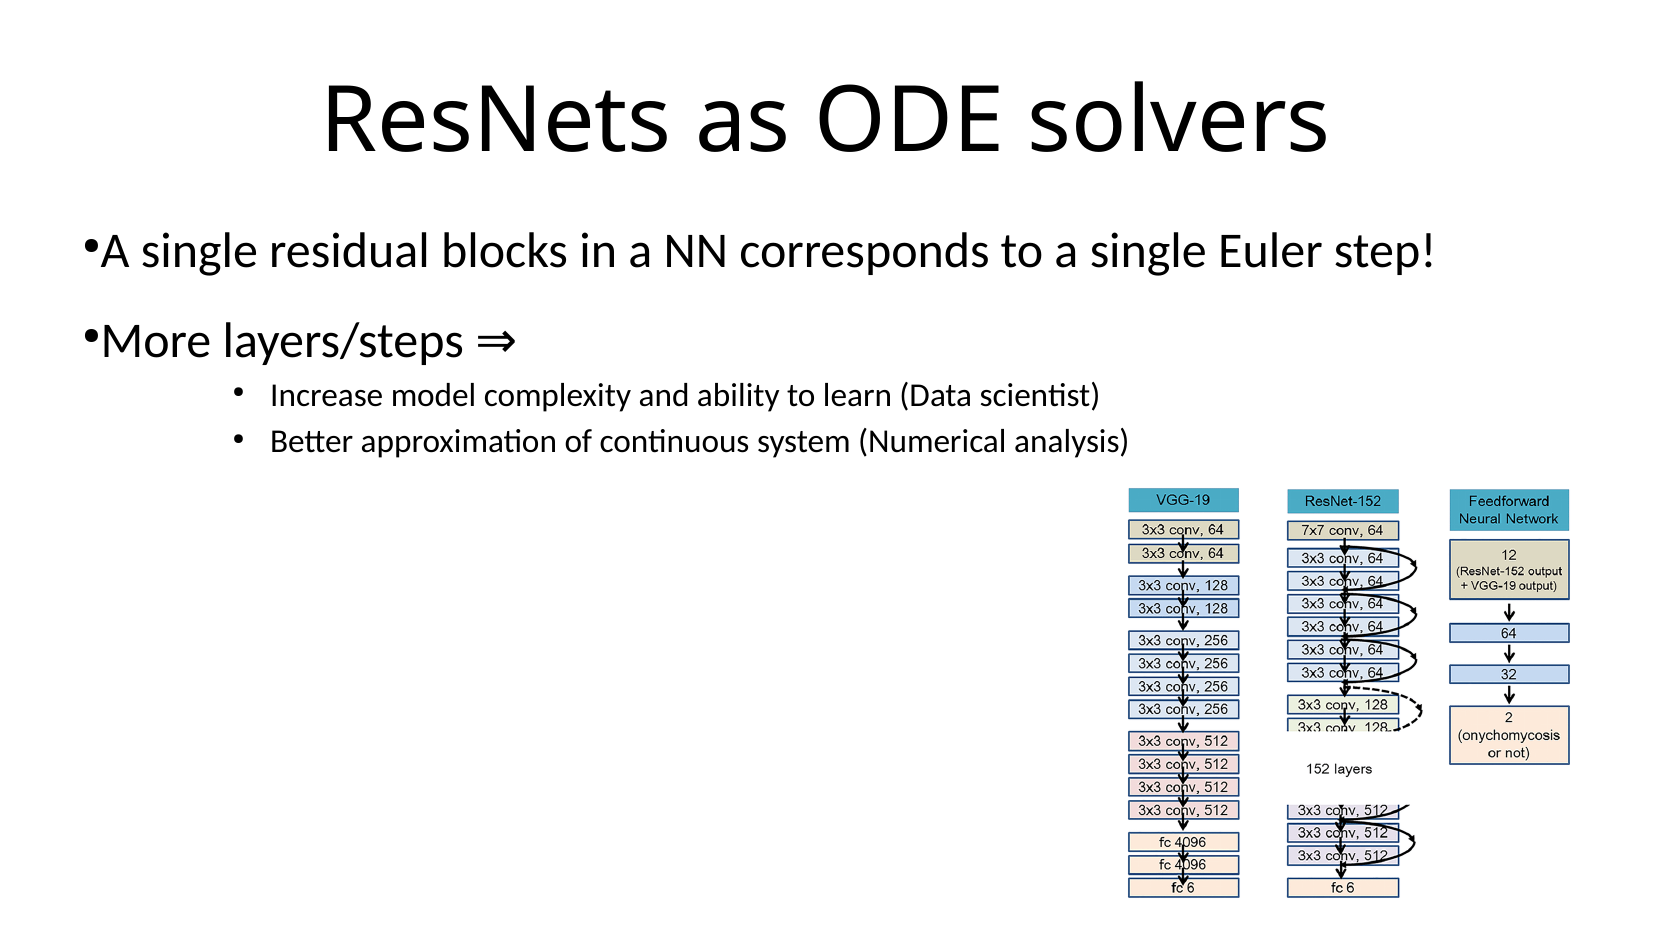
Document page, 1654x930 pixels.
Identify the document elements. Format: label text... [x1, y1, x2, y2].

picture [1127, 487, 1571, 899]
title ResNets as ODE solvers [82, 37, 1571, 193]
list A single residual blocks in a NN corresponds to a single Euler step! More layers/steps ⇒ Increase model complexity and ability to learn (Data scientist) Better approximation of continuous system (Numerical analysis) [82, 217, 1571, 757]
